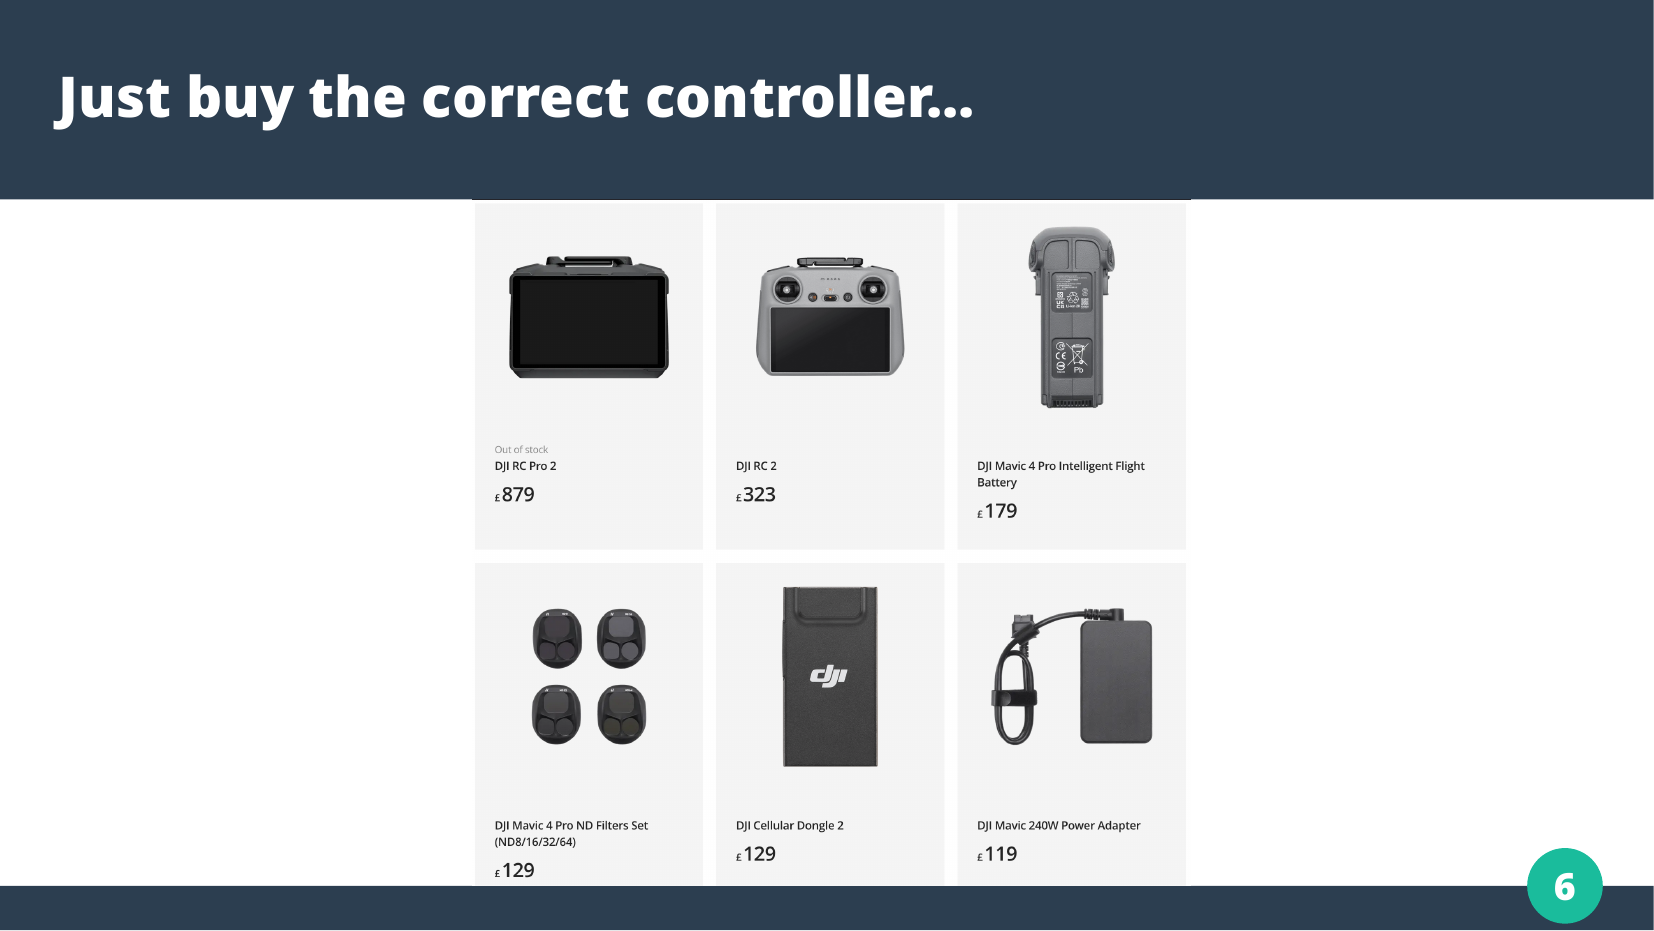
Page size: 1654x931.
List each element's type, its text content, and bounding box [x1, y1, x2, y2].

picture [472, 199, 1191, 886]
title Just buy the correct controller... [59, 37, 1595, 155]
